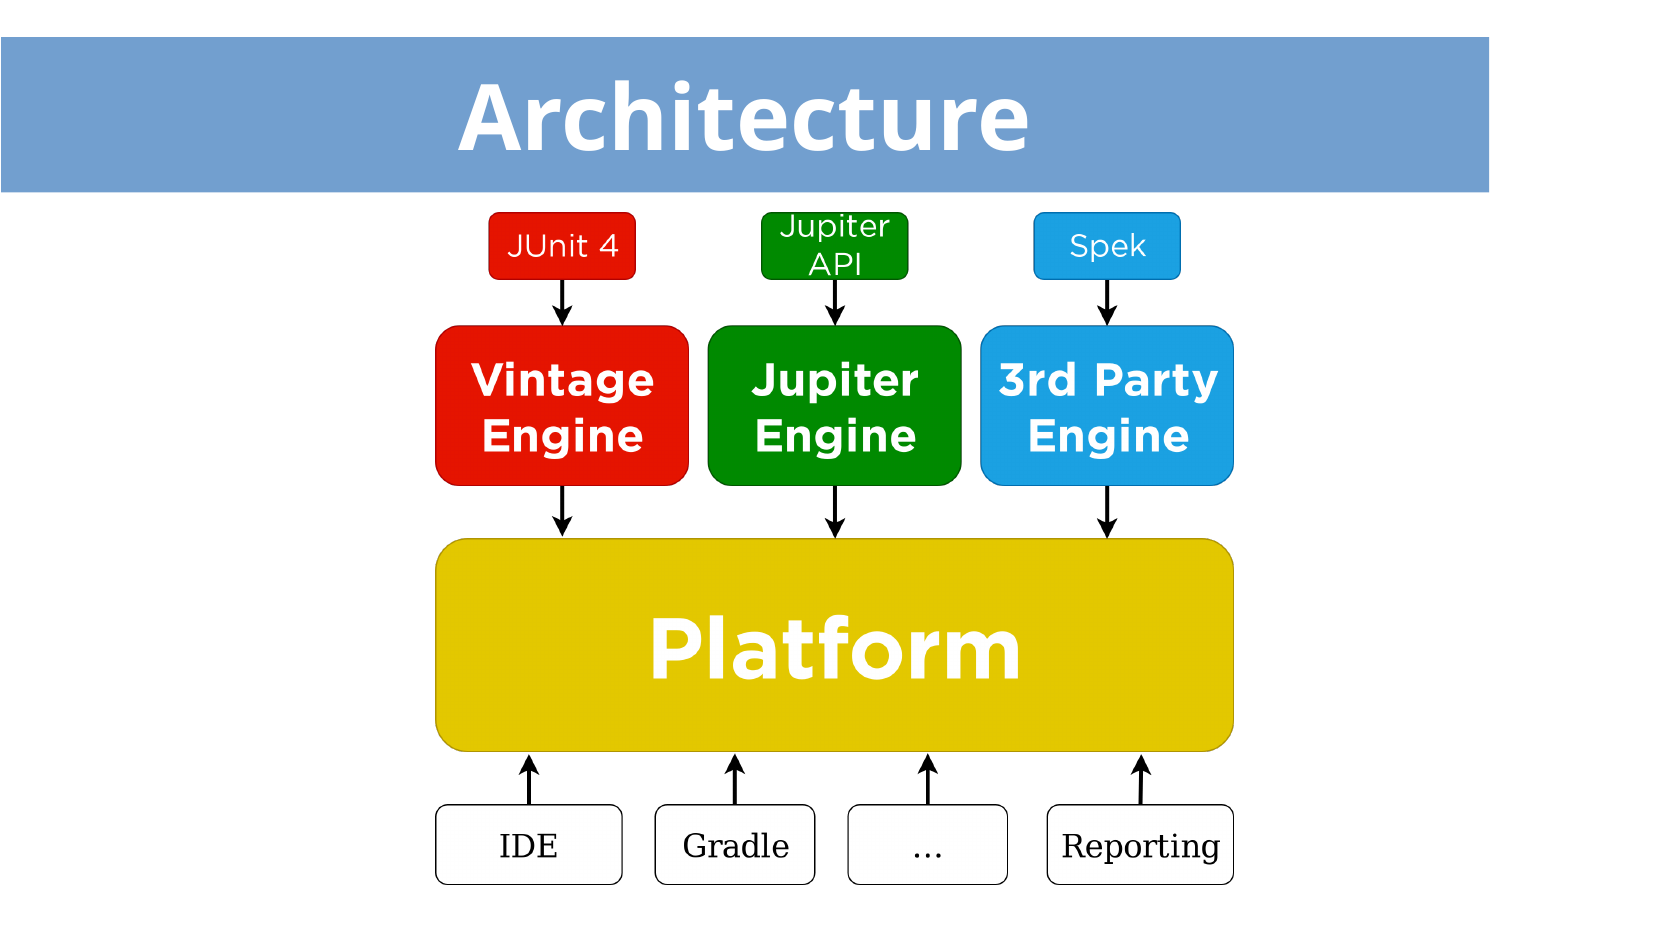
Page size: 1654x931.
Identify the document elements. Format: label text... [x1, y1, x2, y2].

title Architecture [1, 37, 1490, 193]
picture [435, 208, 1234, 886]
